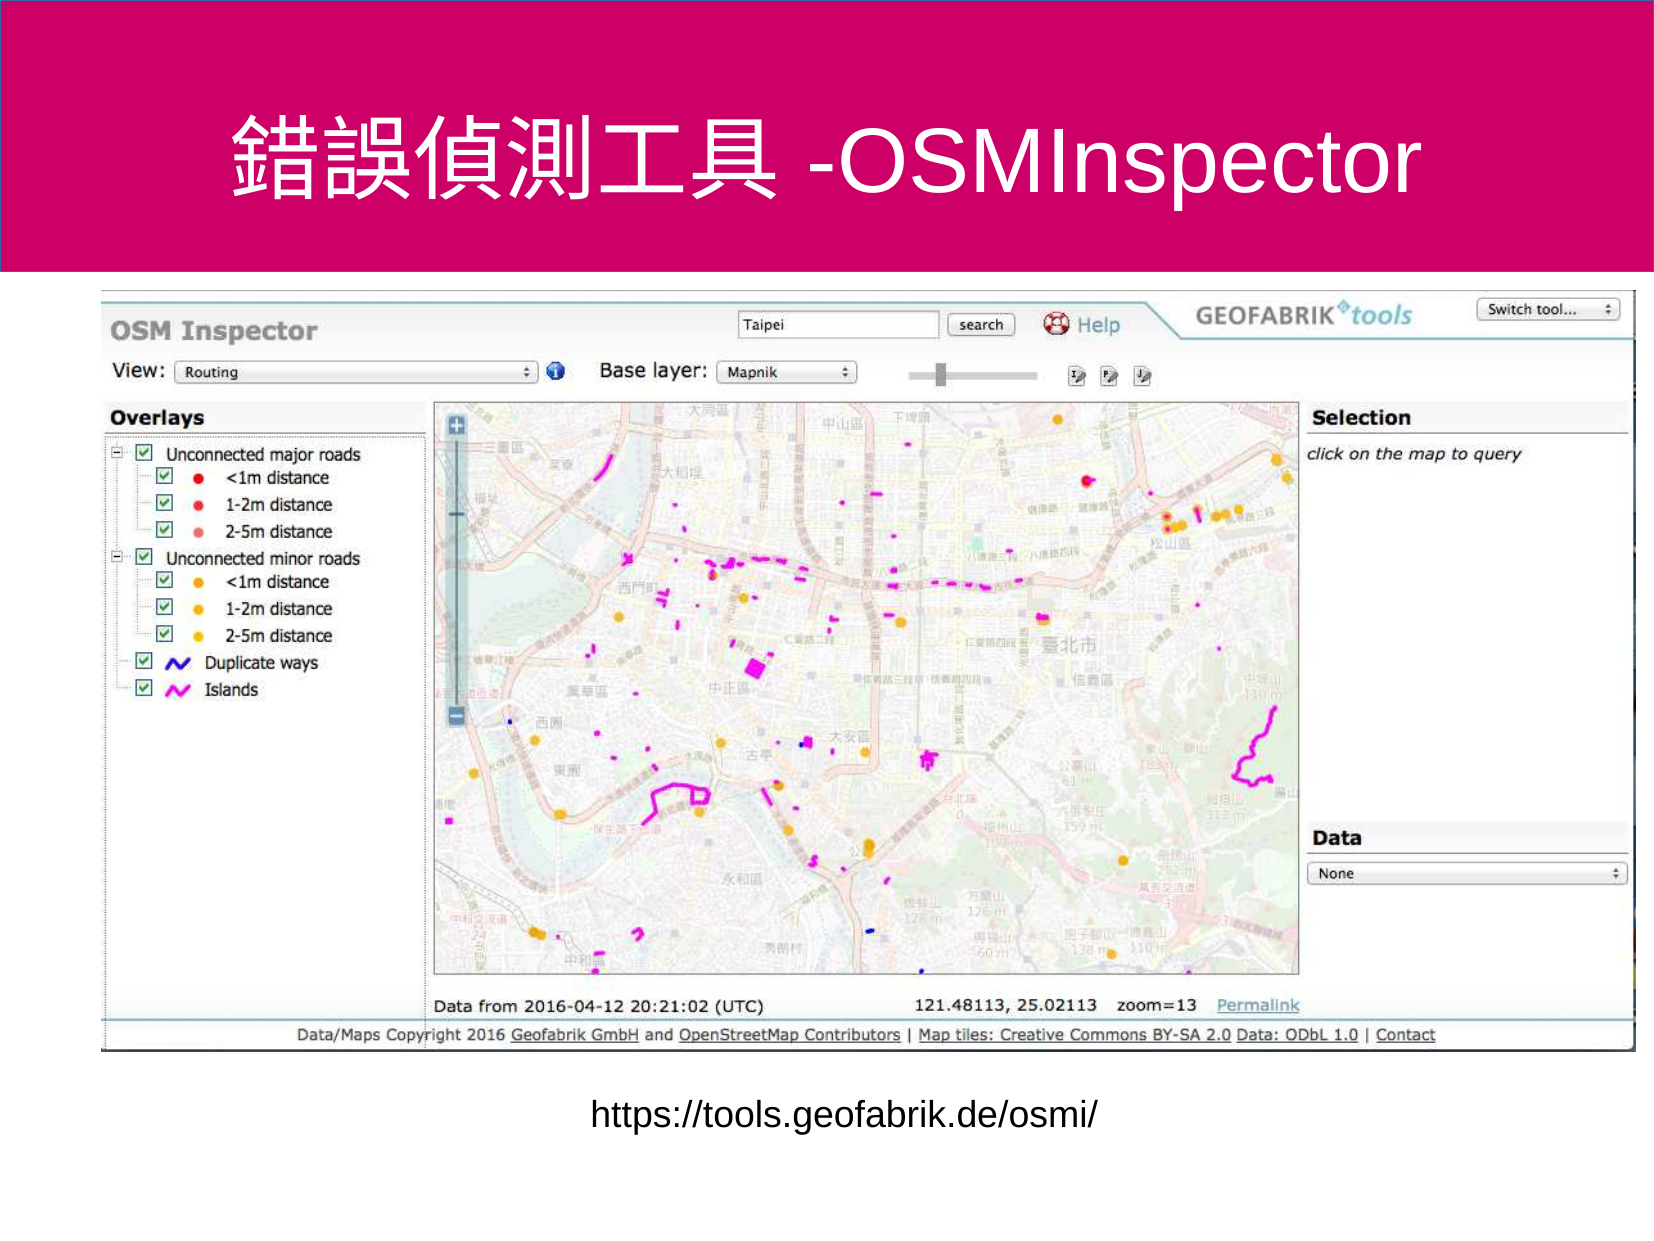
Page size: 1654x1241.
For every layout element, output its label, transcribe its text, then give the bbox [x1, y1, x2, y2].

title 錯誤偵測工具-OSMInspector [82, 49, 1571, 257]
picture [101, 290, 1636, 1052]
text_box https://tools.geofabrik.de/osmi/ [271, 1086, 1418, 1186]
